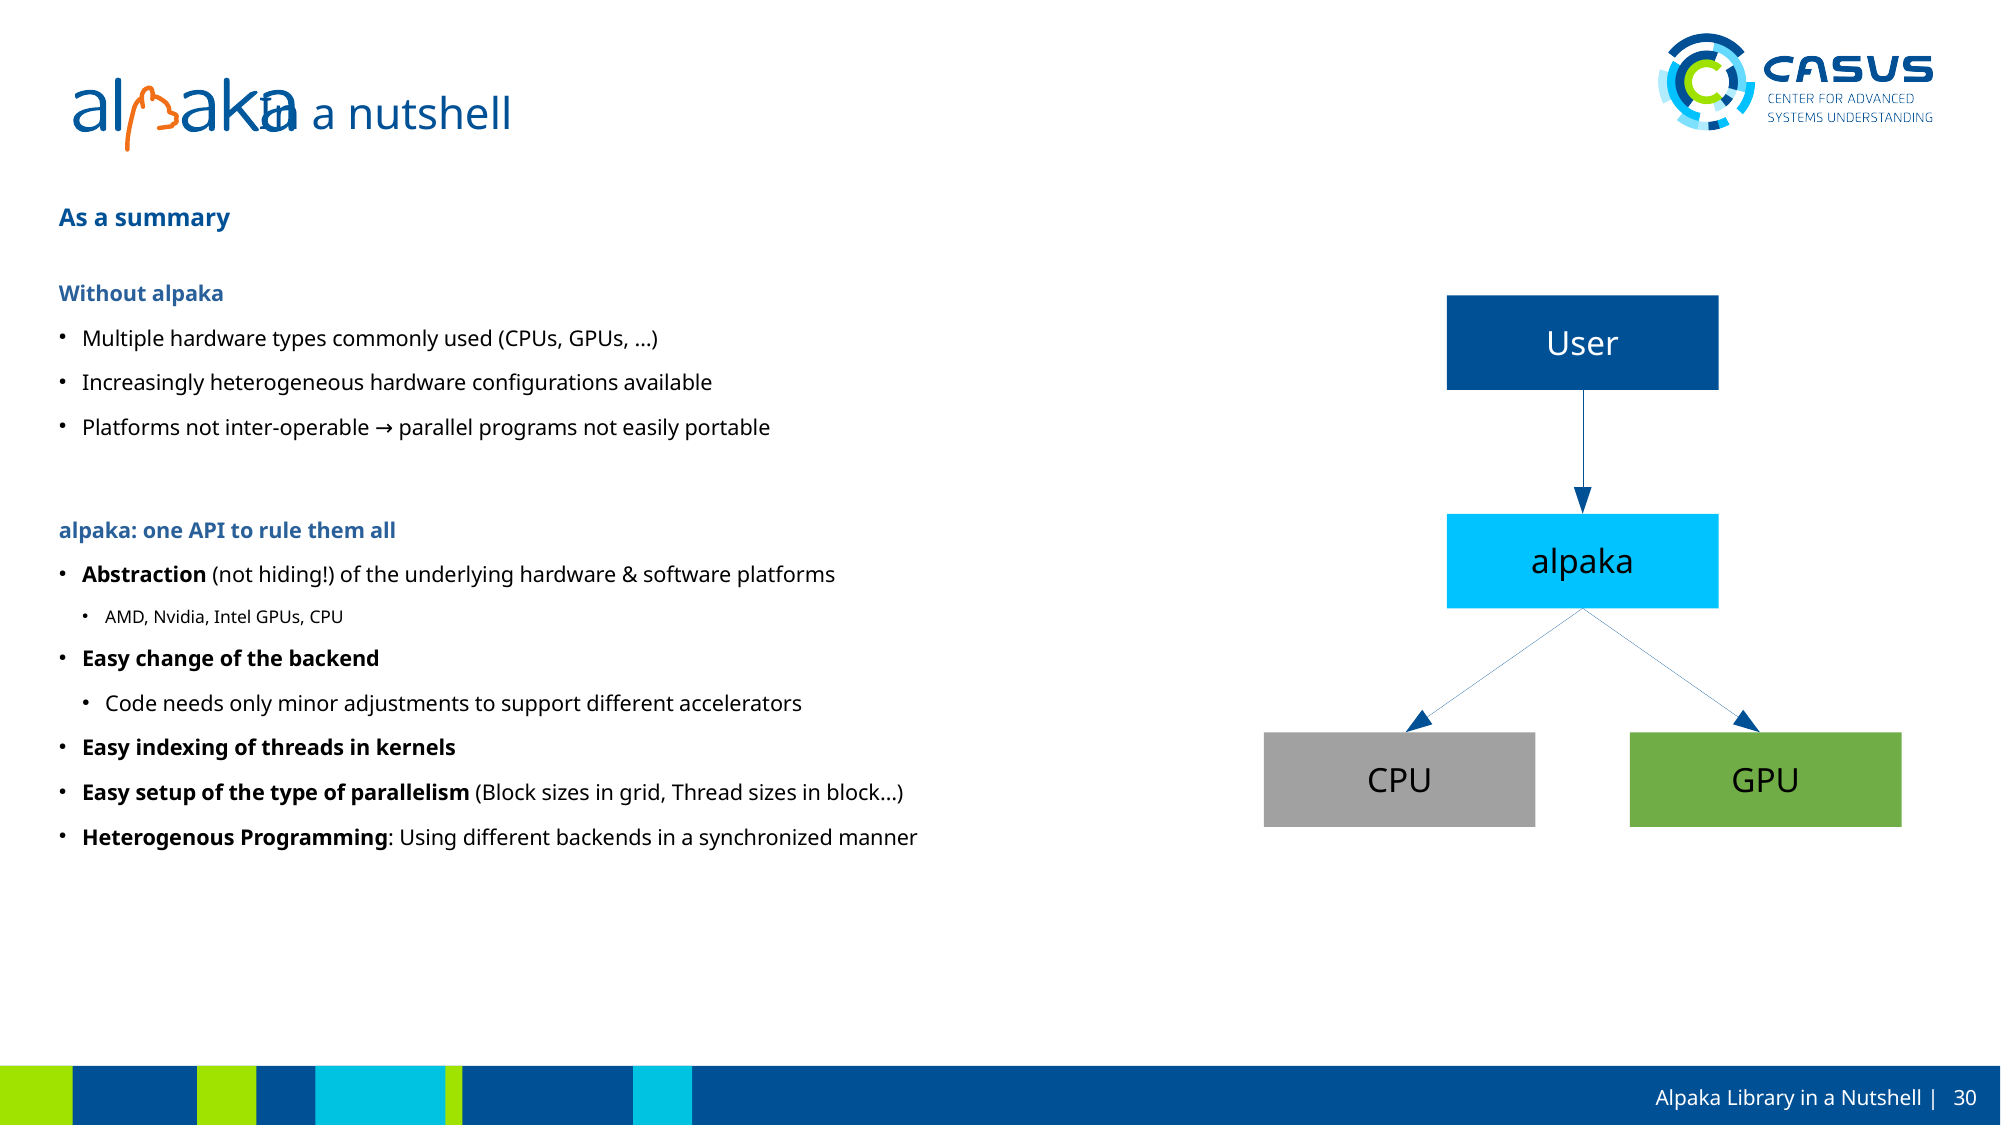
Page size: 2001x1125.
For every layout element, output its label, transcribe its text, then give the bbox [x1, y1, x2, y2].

picture [72, 76, 296, 153]
picture [1658, 33, 1933, 131]
title In a nutshell [296, 76, 709, 145]
text_box CPU [1263, 732, 1536, 827]
text_box alpaka [1446, 513, 1719, 609]
list As a summary Without alpaka Multiple hardware types commonly used (CPUs, GPUs, …) Increasingly heterogeneous hardware configurations available Platforms not inter-operable → parallel programs not easily portable alpaka: one API to rule them all Abstraction (not hiding!) of the underlying hardware & software platforms AMD, Nvidia, Intel GPUs, CPU Easy change of the backend Code needs only minor adjustments to support different accelerators Easy indexing of threads in kernels Easy setup of the type of parallelism (Block sizes in grid, Thread sizes in block…) Heterogenous Programming: Using different backends in a synchronized manner [59, 200, 1607, 863]
text_box GPU [1629, 732, 1902, 827]
text_box User [1446, 295, 1719, 390]
